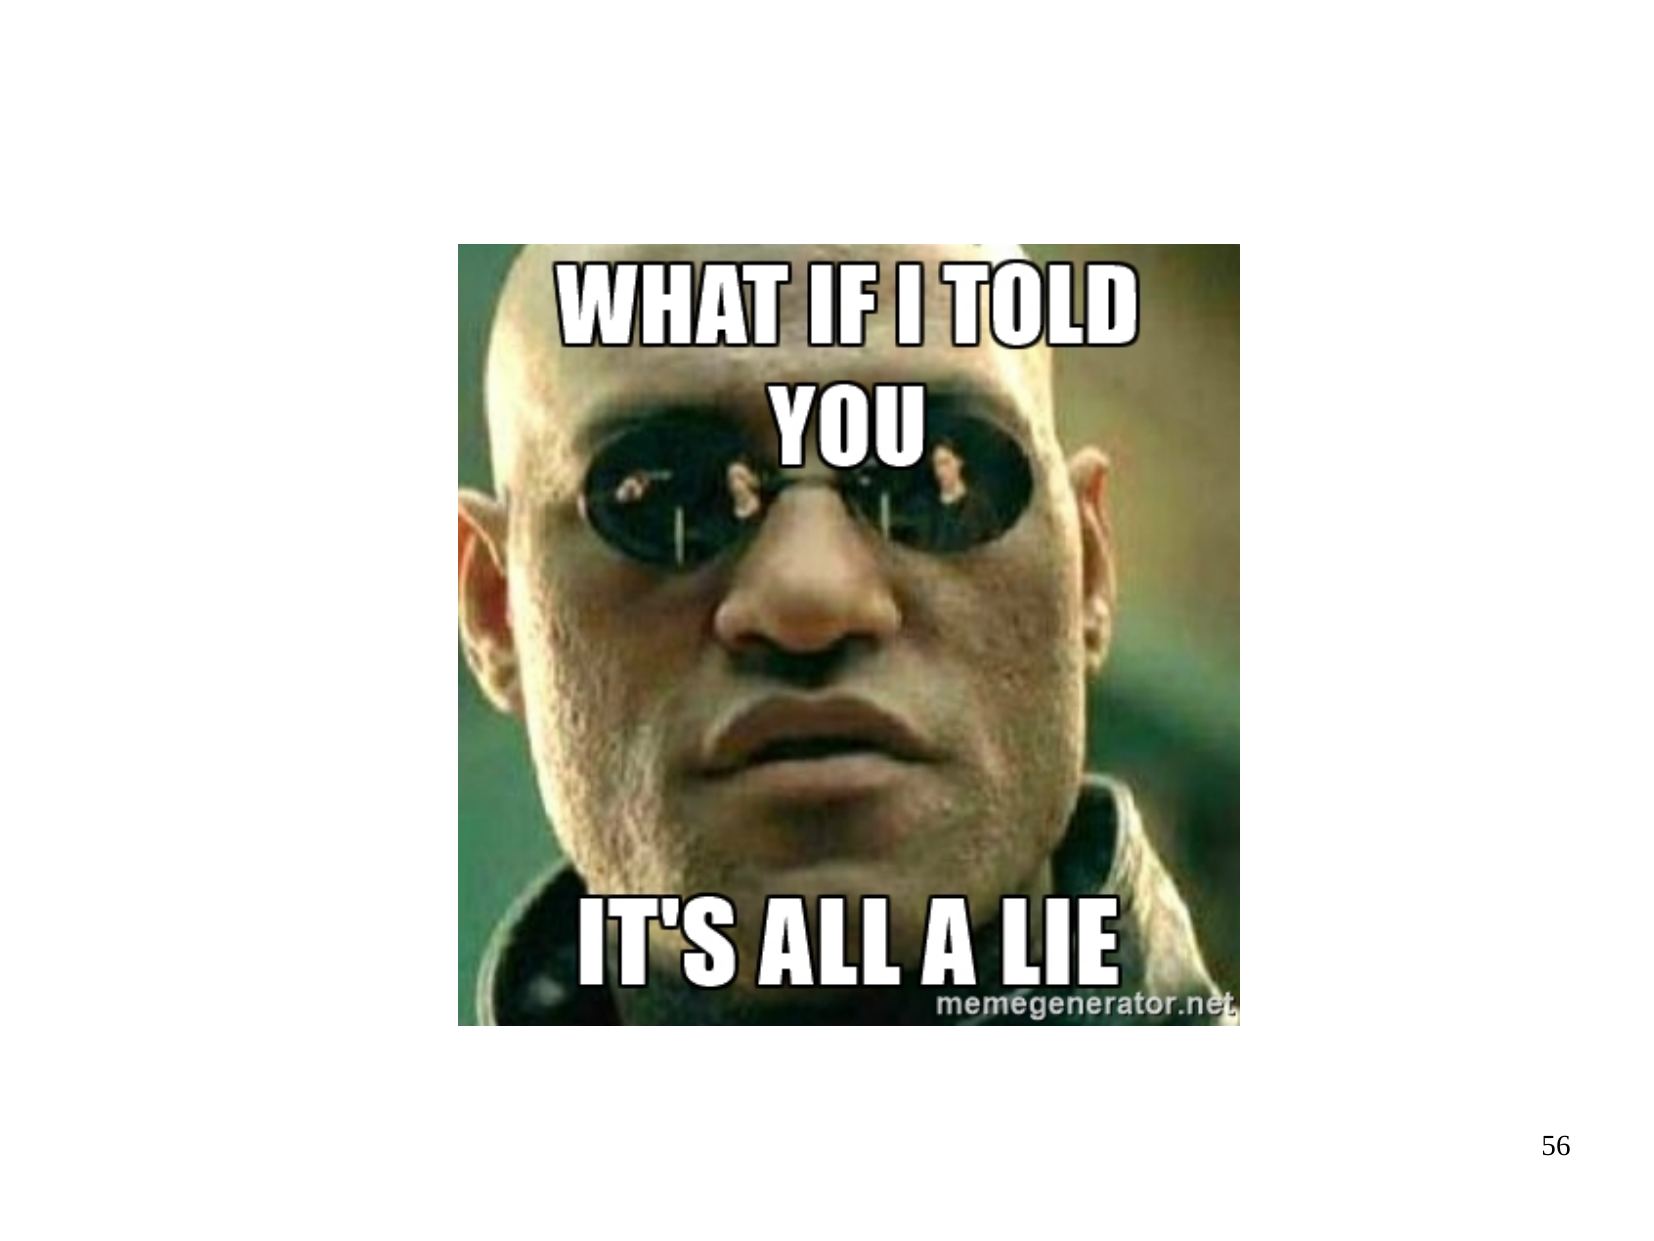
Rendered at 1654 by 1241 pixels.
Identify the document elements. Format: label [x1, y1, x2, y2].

picture [458, 244, 1240, 1026]
